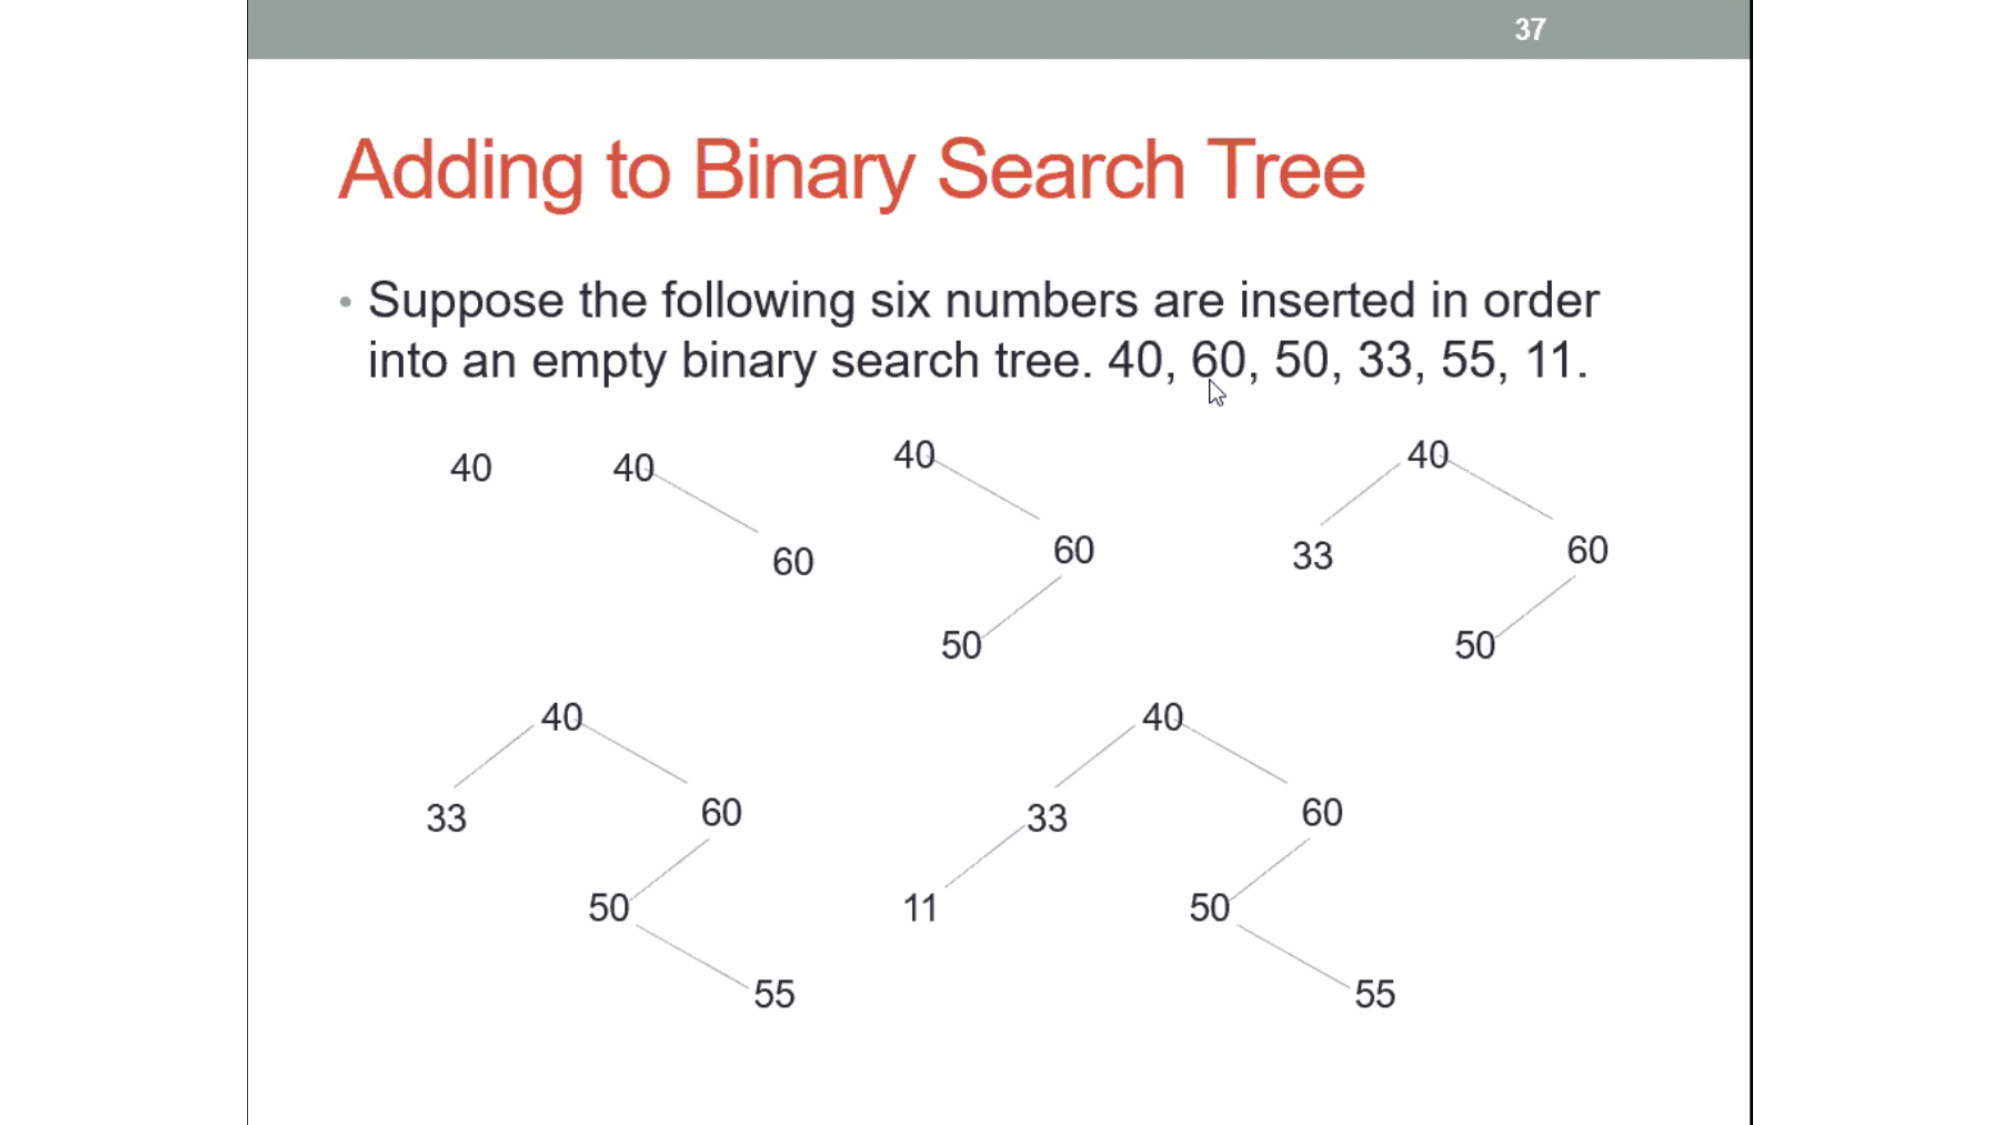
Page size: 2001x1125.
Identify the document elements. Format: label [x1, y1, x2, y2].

picture [247, 0, 1753, 1125]
